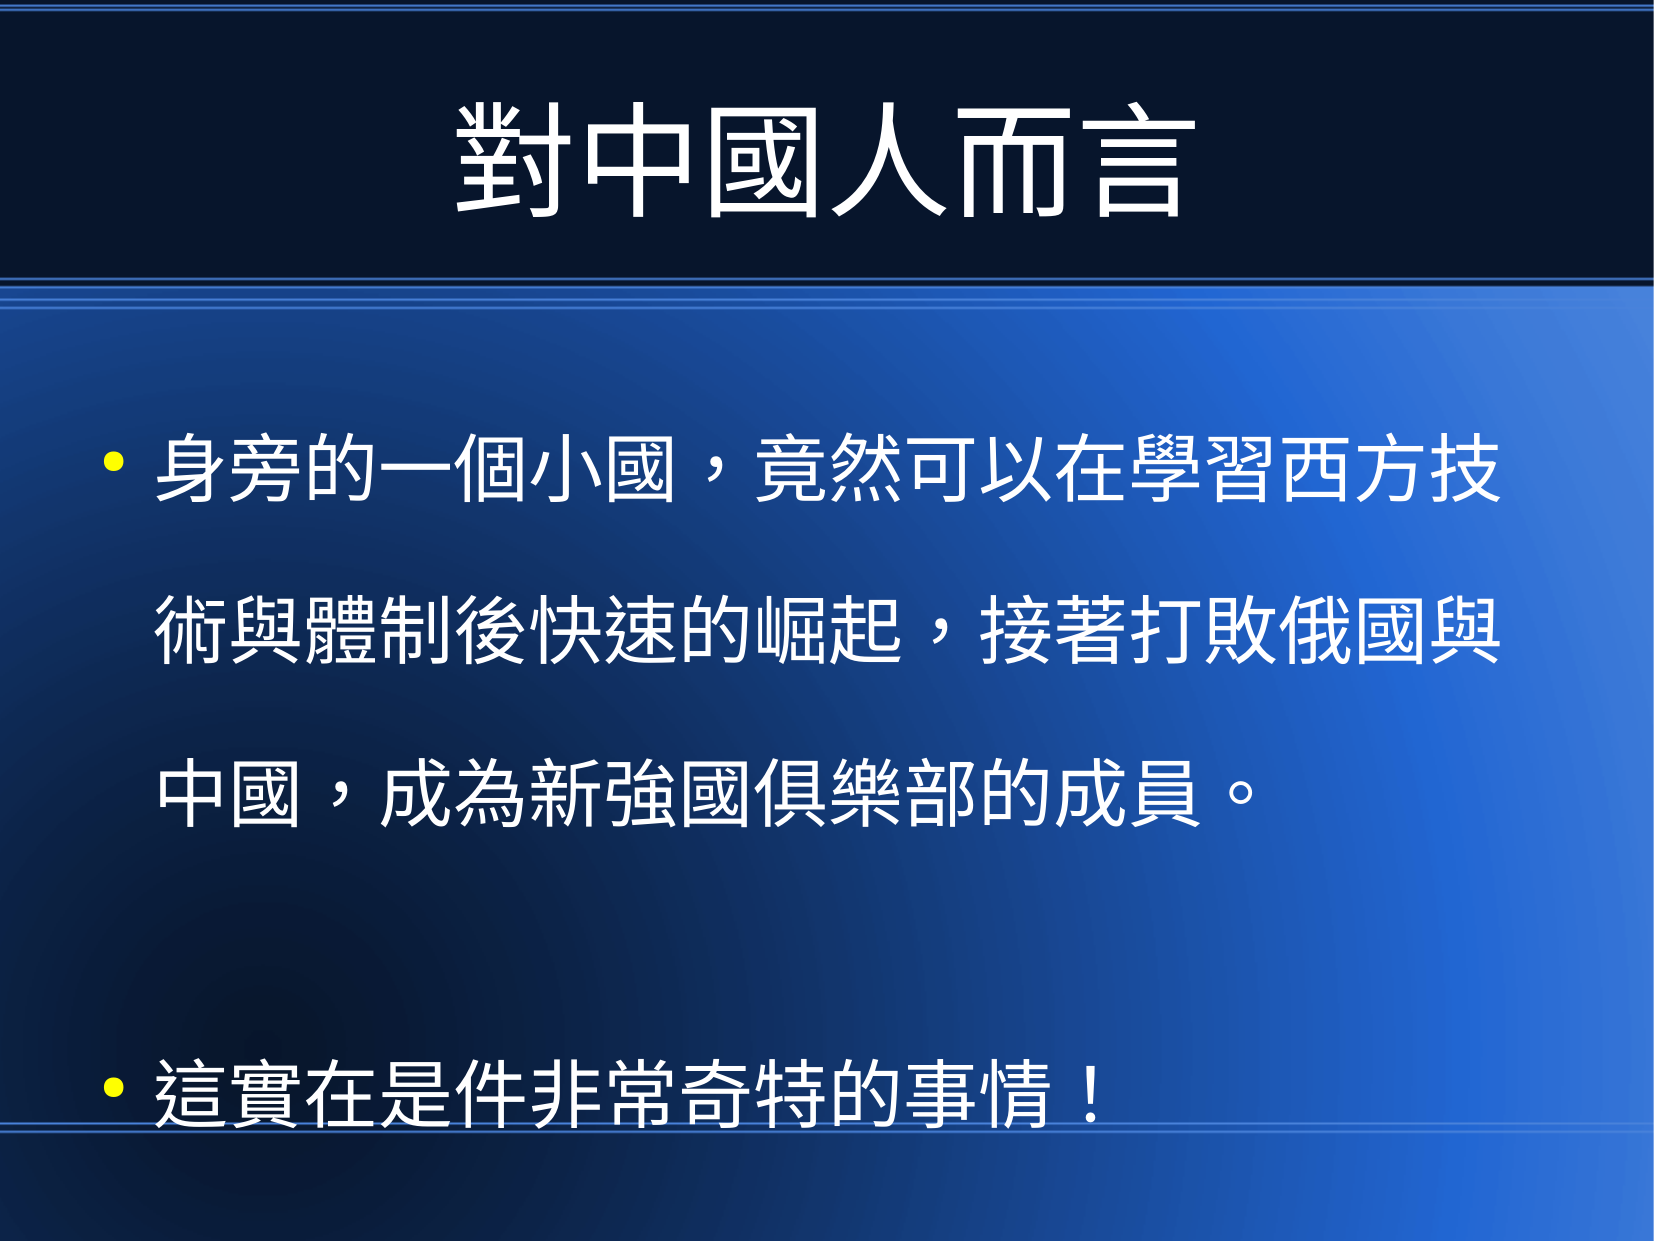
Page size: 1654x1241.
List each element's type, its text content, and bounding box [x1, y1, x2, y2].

picture [0, 0, 1654, 1241]
title 對中國人而言 [82, 49, 1571, 257]
list 身旁的一個小國，竟然可以在學習西方技術與體制後快速的崛起，接著打敗俄國與中國，成為新強國俱樂部的成員。 這實在是件非常奇特的事情！ [82, 355, 1571, 1241]
